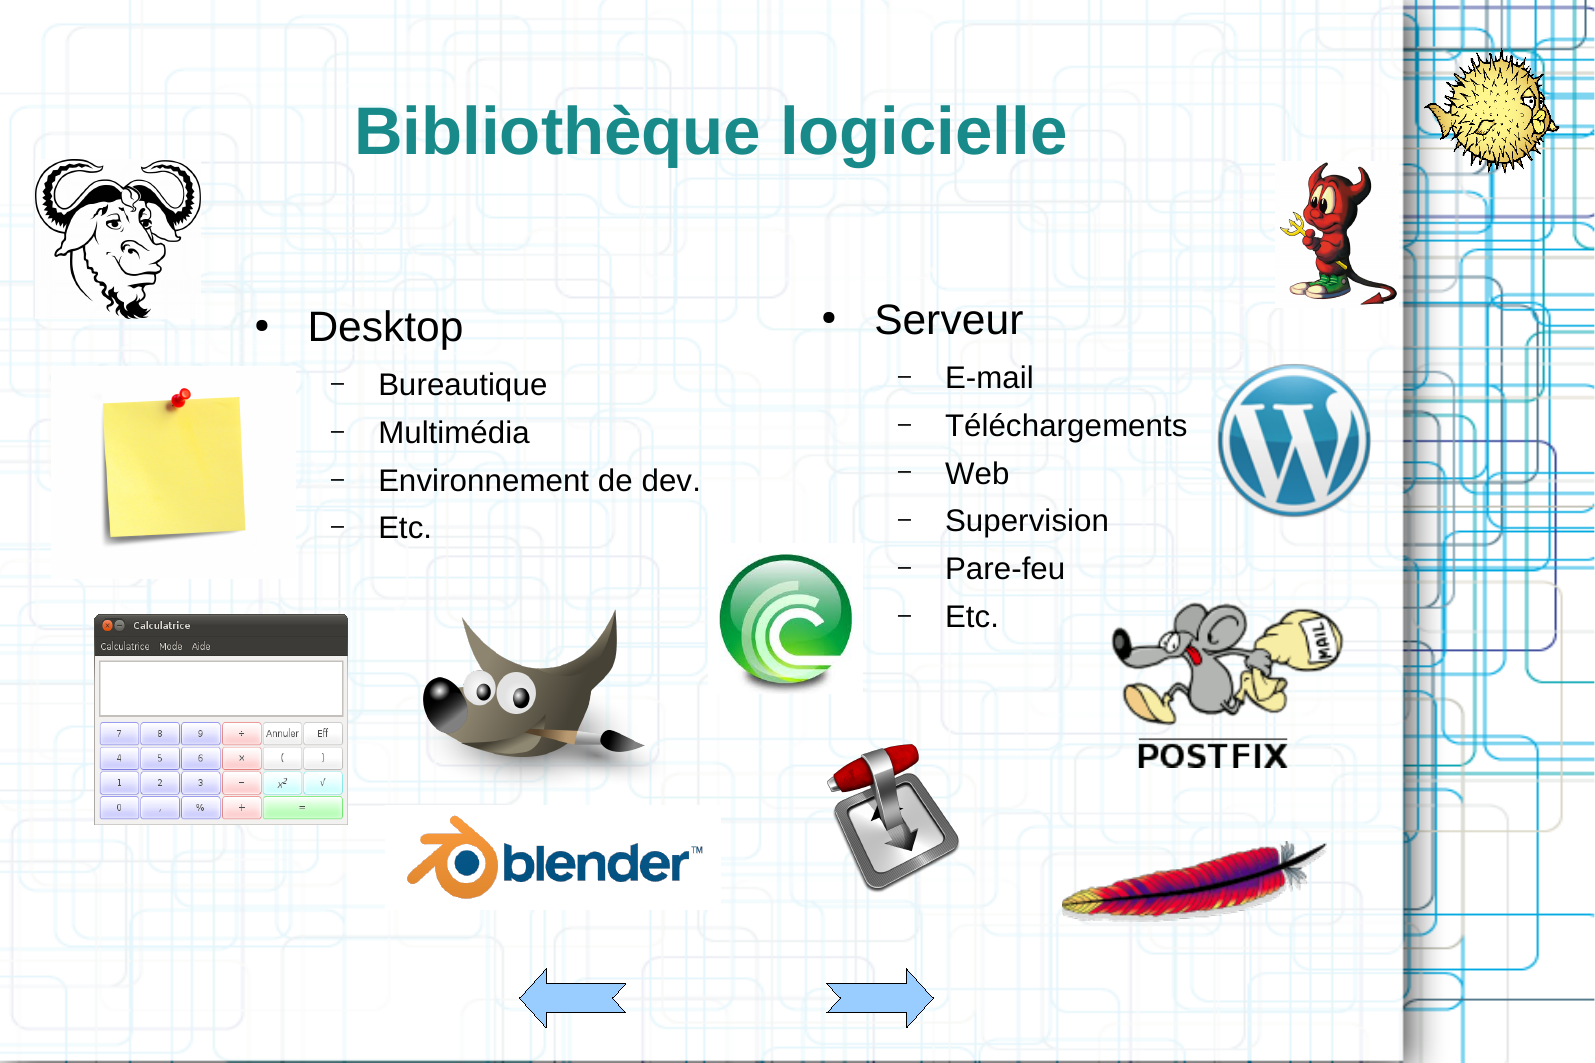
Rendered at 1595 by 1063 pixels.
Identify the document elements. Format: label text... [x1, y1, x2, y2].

picture [1216, 363, 1373, 520]
list Desktop Bureautique Multimédia Environnement de dev. Etc. [165, 255, 732, 591]
list Serveur E-mail Téléchargements Web Supervision Pare-feu Etc. [732, 248, 1595, 634]
picture [0, 0, 1595, 1063]
title Bibliothèque logicielle [56, 42, 1367, 220]
